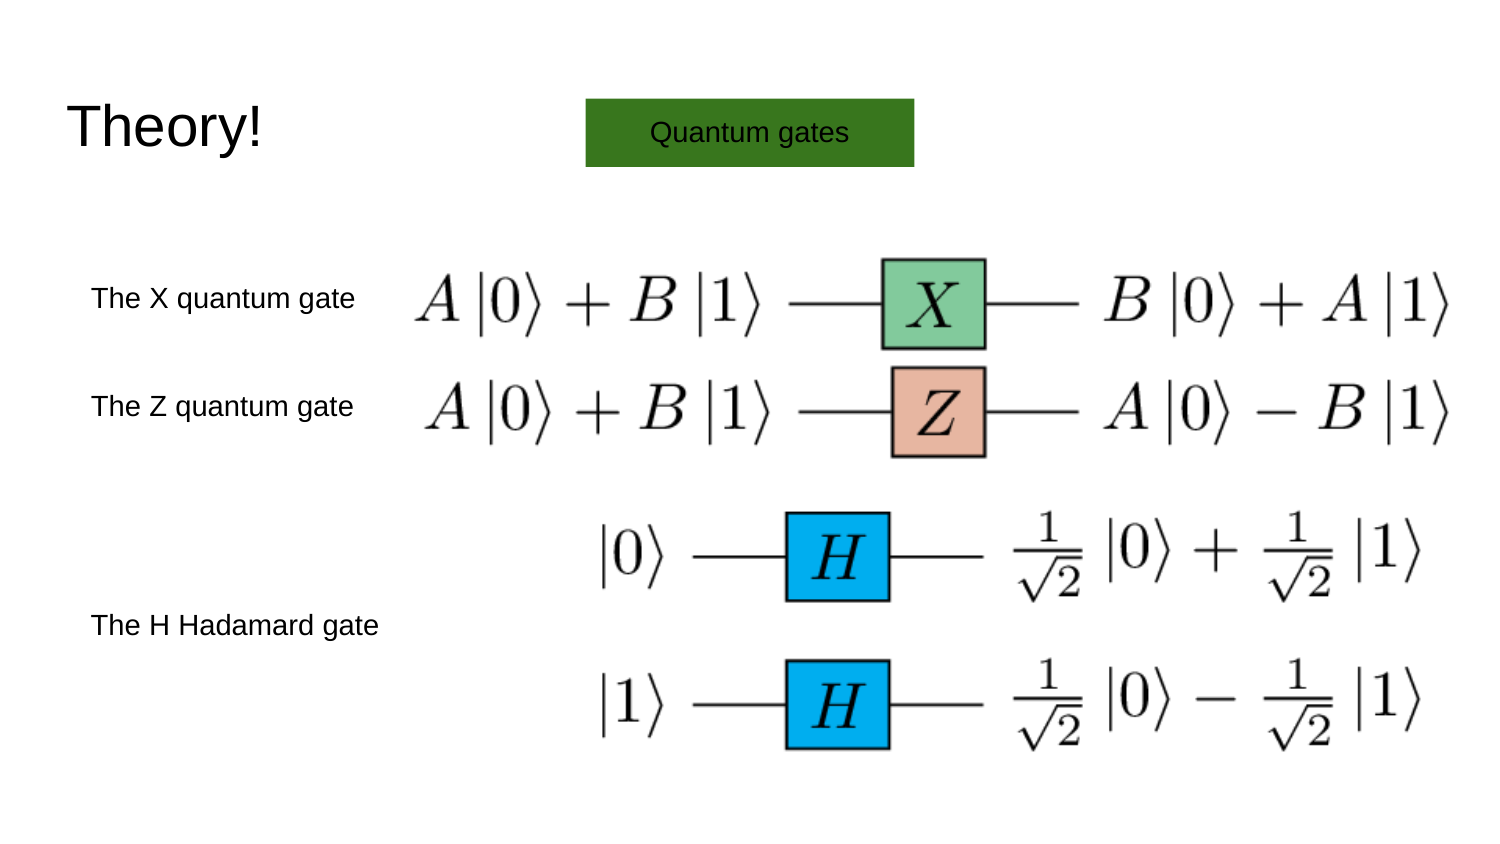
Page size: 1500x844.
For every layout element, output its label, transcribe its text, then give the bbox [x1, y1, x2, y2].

text_box Quantum gates [585, 98, 915, 167]
title Theory! [51, 72, 1449, 167]
picture [391, 250, 1477, 467]
text_box The X quantum gate [75, 264, 379, 345]
text_box The Z quantum gate [75, 372, 379, 453]
text_box The H Hadamard gate [75, 591, 425, 671]
picture [573, 490, 1449, 772]
